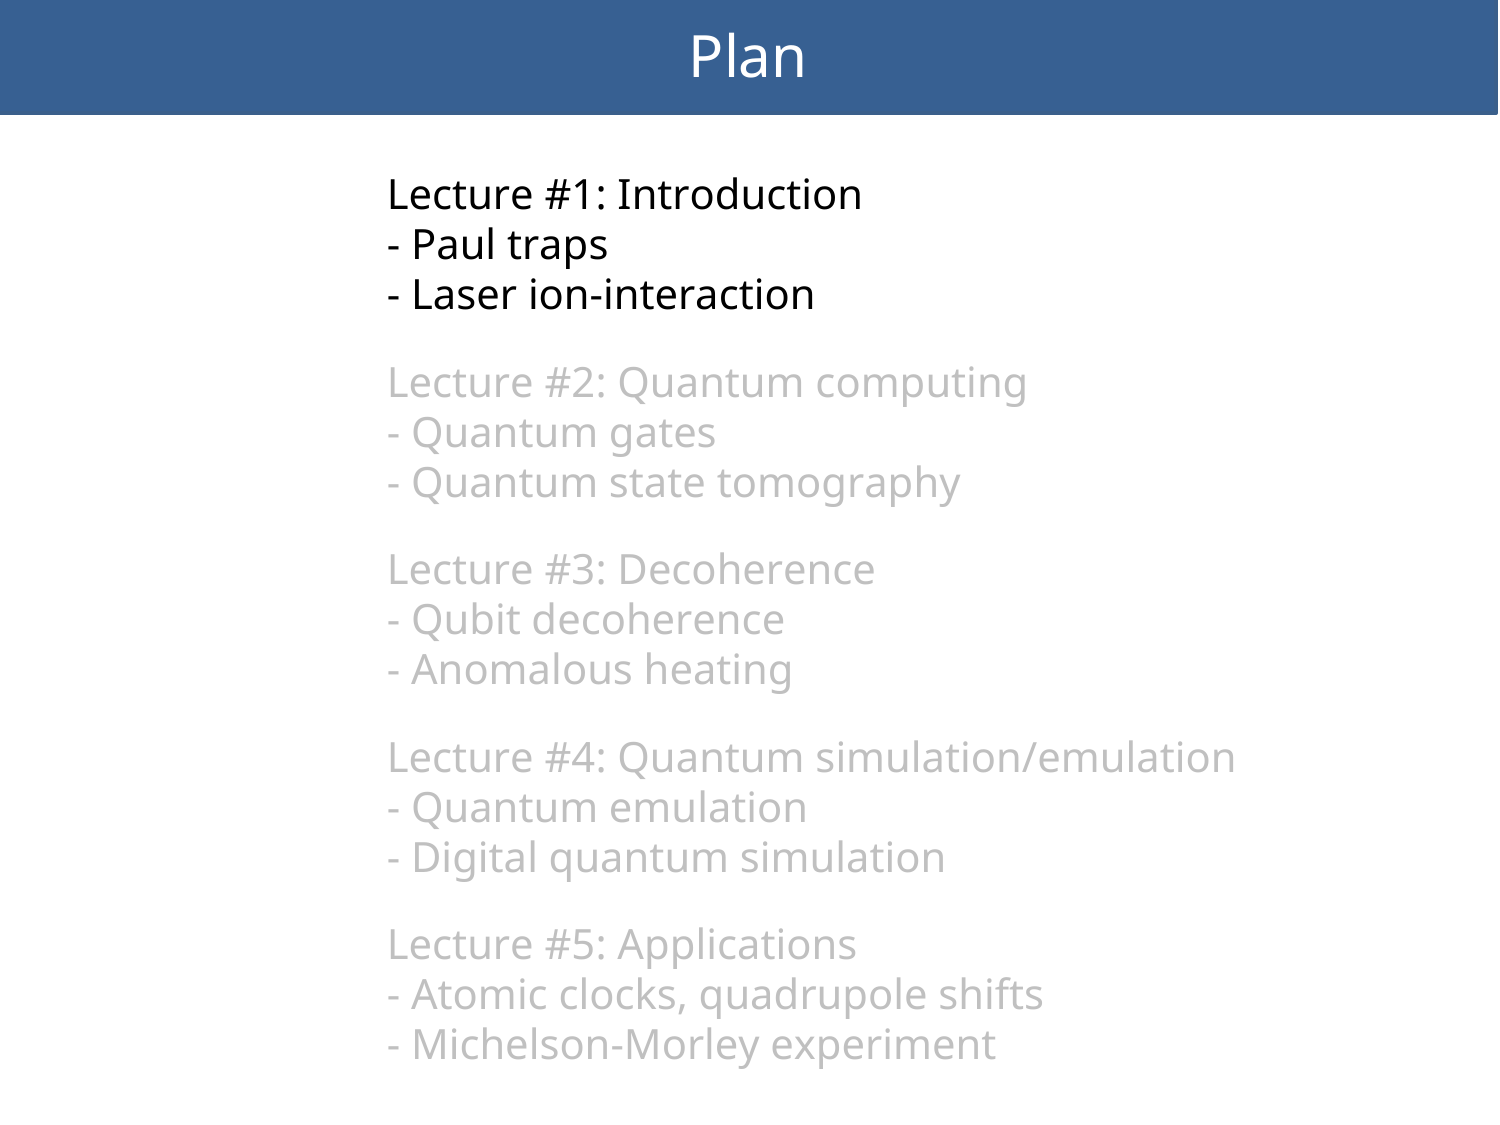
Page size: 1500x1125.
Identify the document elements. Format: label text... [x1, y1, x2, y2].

text_box Lecture #1: Introduction - Paul traps - Laser ion-interaction Lecture #2: Quantum computing - Quantum gates - Quantum state tomography Lecture #3: Decoherence - Qubit decoherence - Anomalous heating Lecture #4: Quantum simulation/emulation - Quantum emulation - Digital quantum simulation Lecture #5: Applications - Atomic clocks, quadrupole shifts - Michelson-Morley experiment [372, 160, 1199, 1076]
title Plan [0, 0, 1497, 122]
